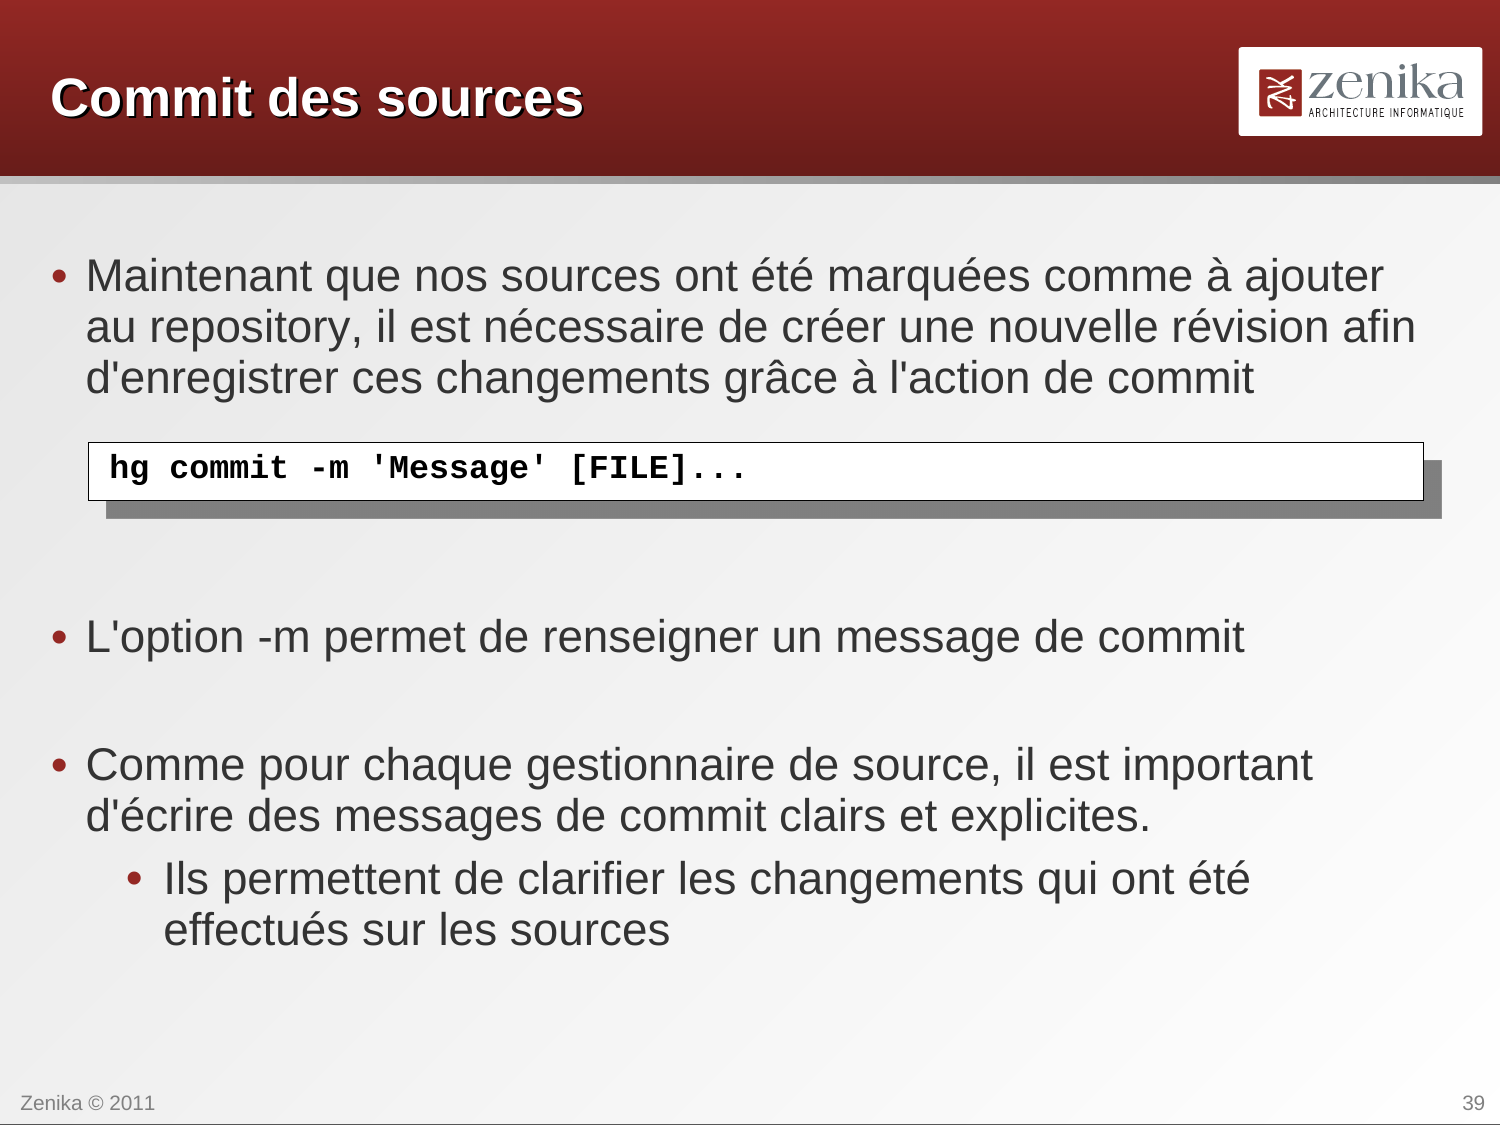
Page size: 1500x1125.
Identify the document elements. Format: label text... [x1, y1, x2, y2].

title Commit des sources [50, 22, 1206, 172]
list Maintenant que nos sources ont été marquées comme à ajouter au repository, il est nécessaire de créer une nouvelle révision afin d'enregistrer ces changements grâce à l'action de commit L'option -m permet de renseigner un message de commit Comme pour chaque gestionnaire de source, il est important d'écrire des messages de commit clairs et explicites. Ils permettent de clarifier les changements qui ont été effectués sur les sources [50, 249, 1435, 1064]
picture [1257, 58, 1464, 125]
text_box hg commit -m 'Message' [FILE]... [88, 442, 1424, 501]
